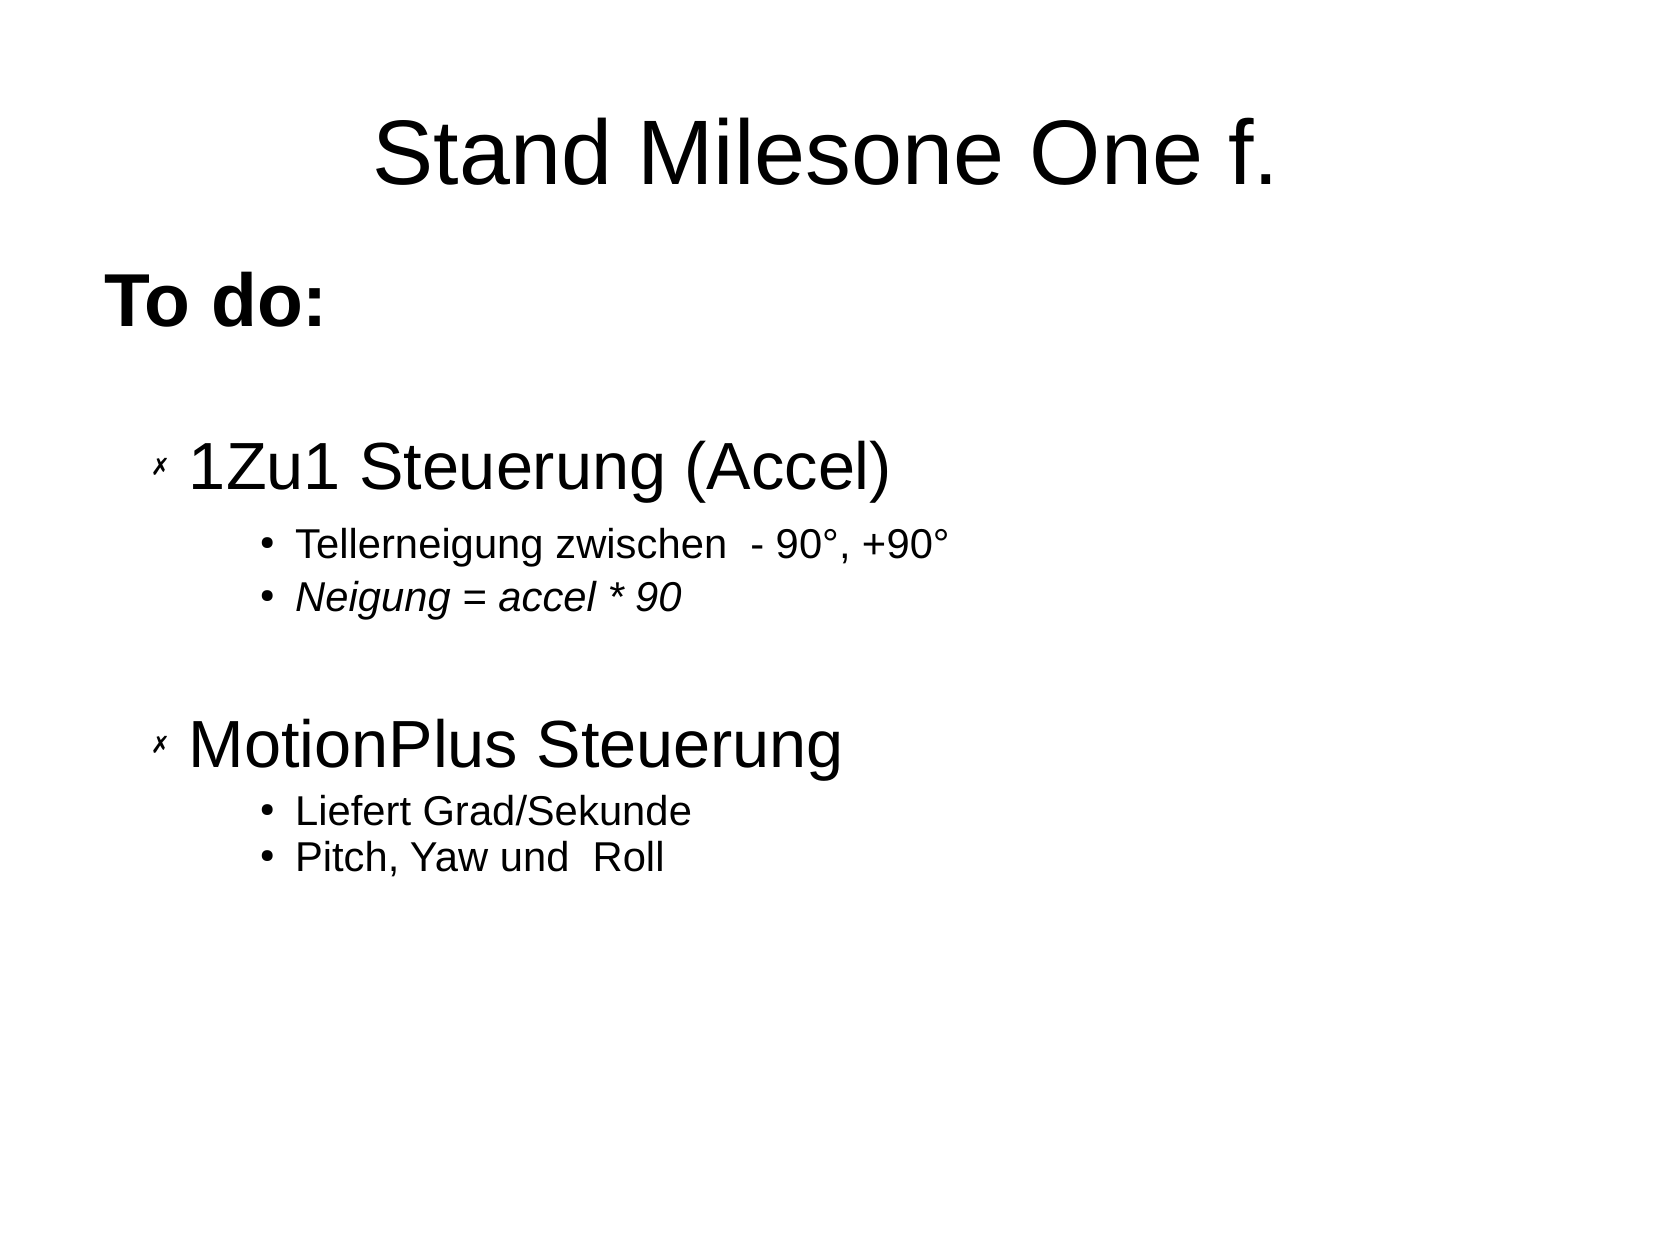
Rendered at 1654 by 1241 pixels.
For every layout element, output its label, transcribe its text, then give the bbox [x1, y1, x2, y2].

subtitle To do: 1Zu1 Steuerung (Accel) Tellerneigung zwischen - 90°, +90° Neigung = accel * 90 MotionPlus Steuerung Liefert Grad/Sekunde Pitch, Yaw und Roll [82, 257, 1571, 1043]
title Stand Milesone One f. [82, 49, 1571, 257]
